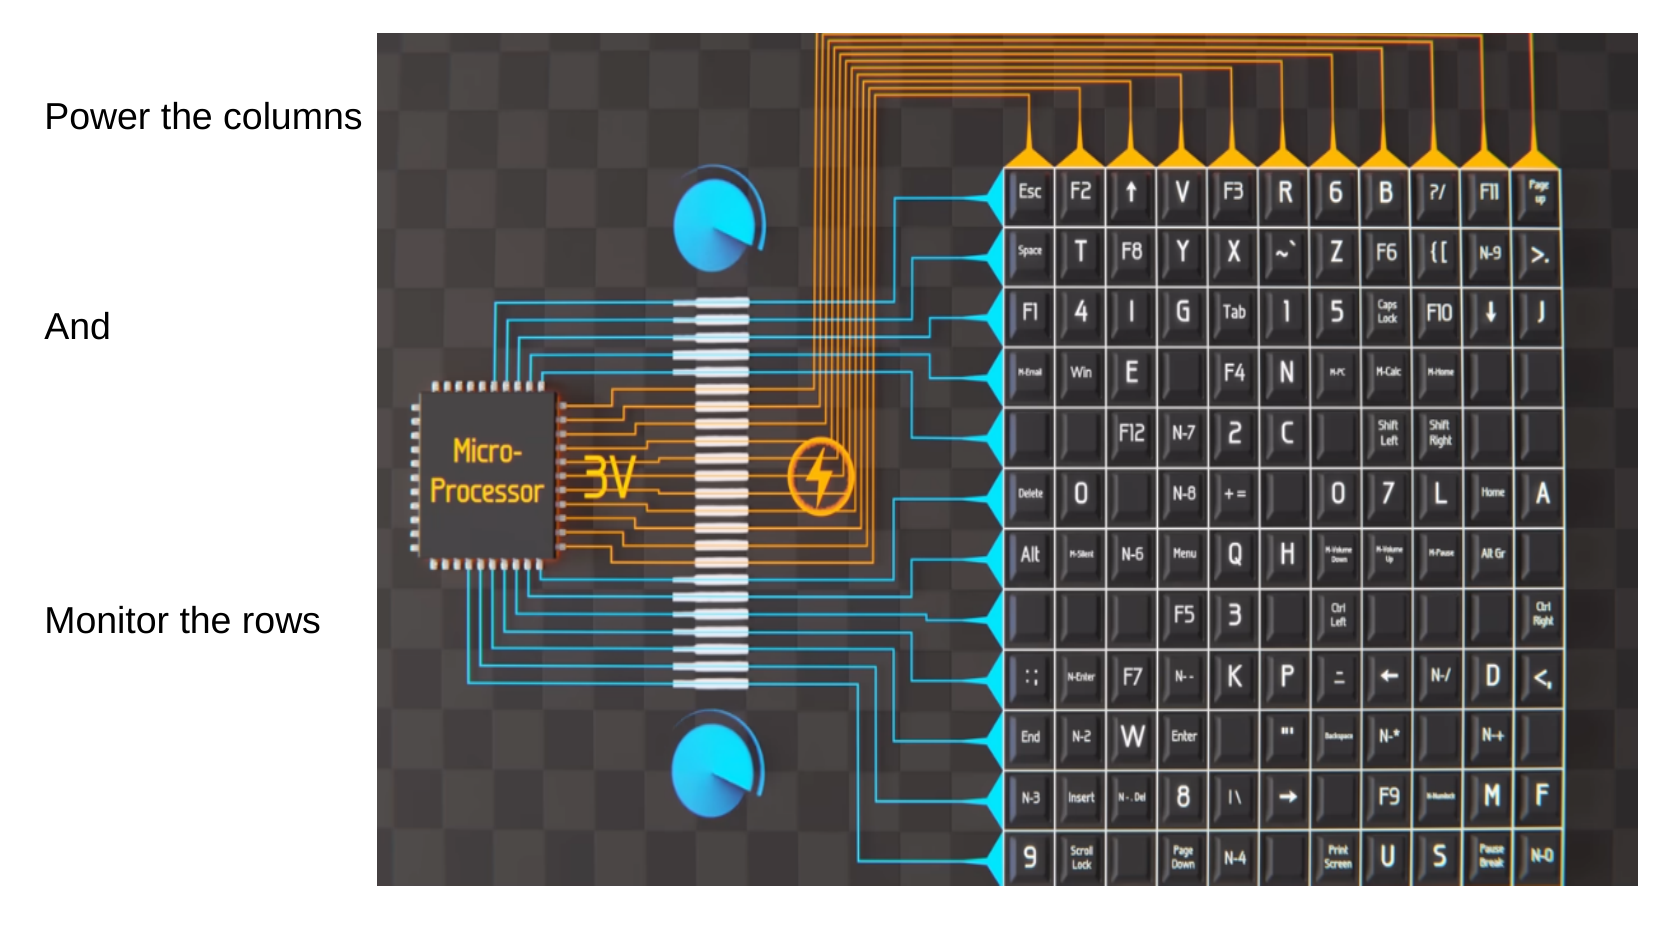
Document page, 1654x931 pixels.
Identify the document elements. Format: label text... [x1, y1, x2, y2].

text_box Power the columns And Monitor the rows [29, 88, 378, 650]
picture [377, 33, 1638, 886]
